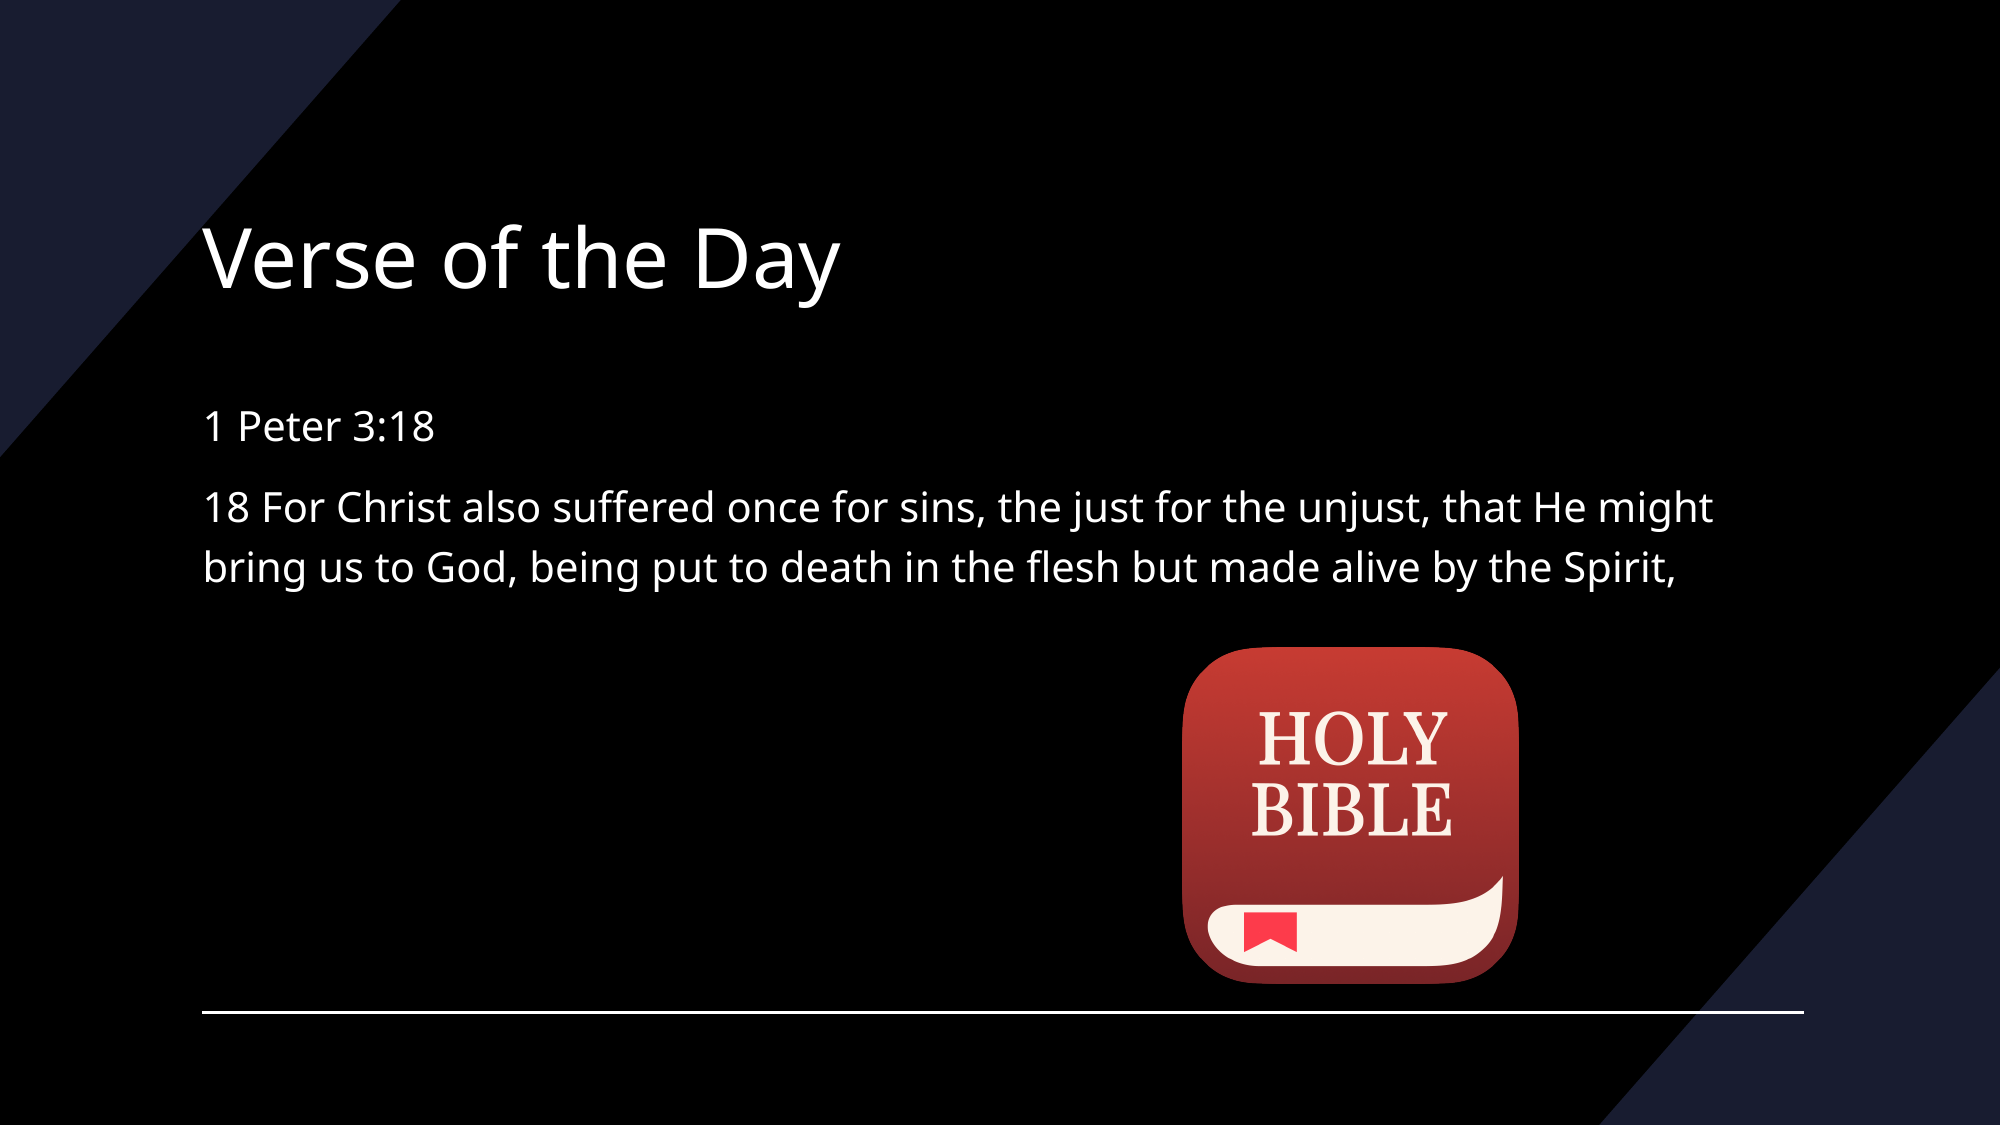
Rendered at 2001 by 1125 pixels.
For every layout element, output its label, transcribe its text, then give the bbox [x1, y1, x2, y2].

picture [1182, 647, 1519, 984]
list 1 Peter 3:18 18 For Christ also suffered once for sins, the just for the unjust, that He might bring us to God, being put to death in the flesh but made alive by the Spirit, [187, 382, 1813, 968]
title Verse of the Day [187, 143, 1813, 367]
